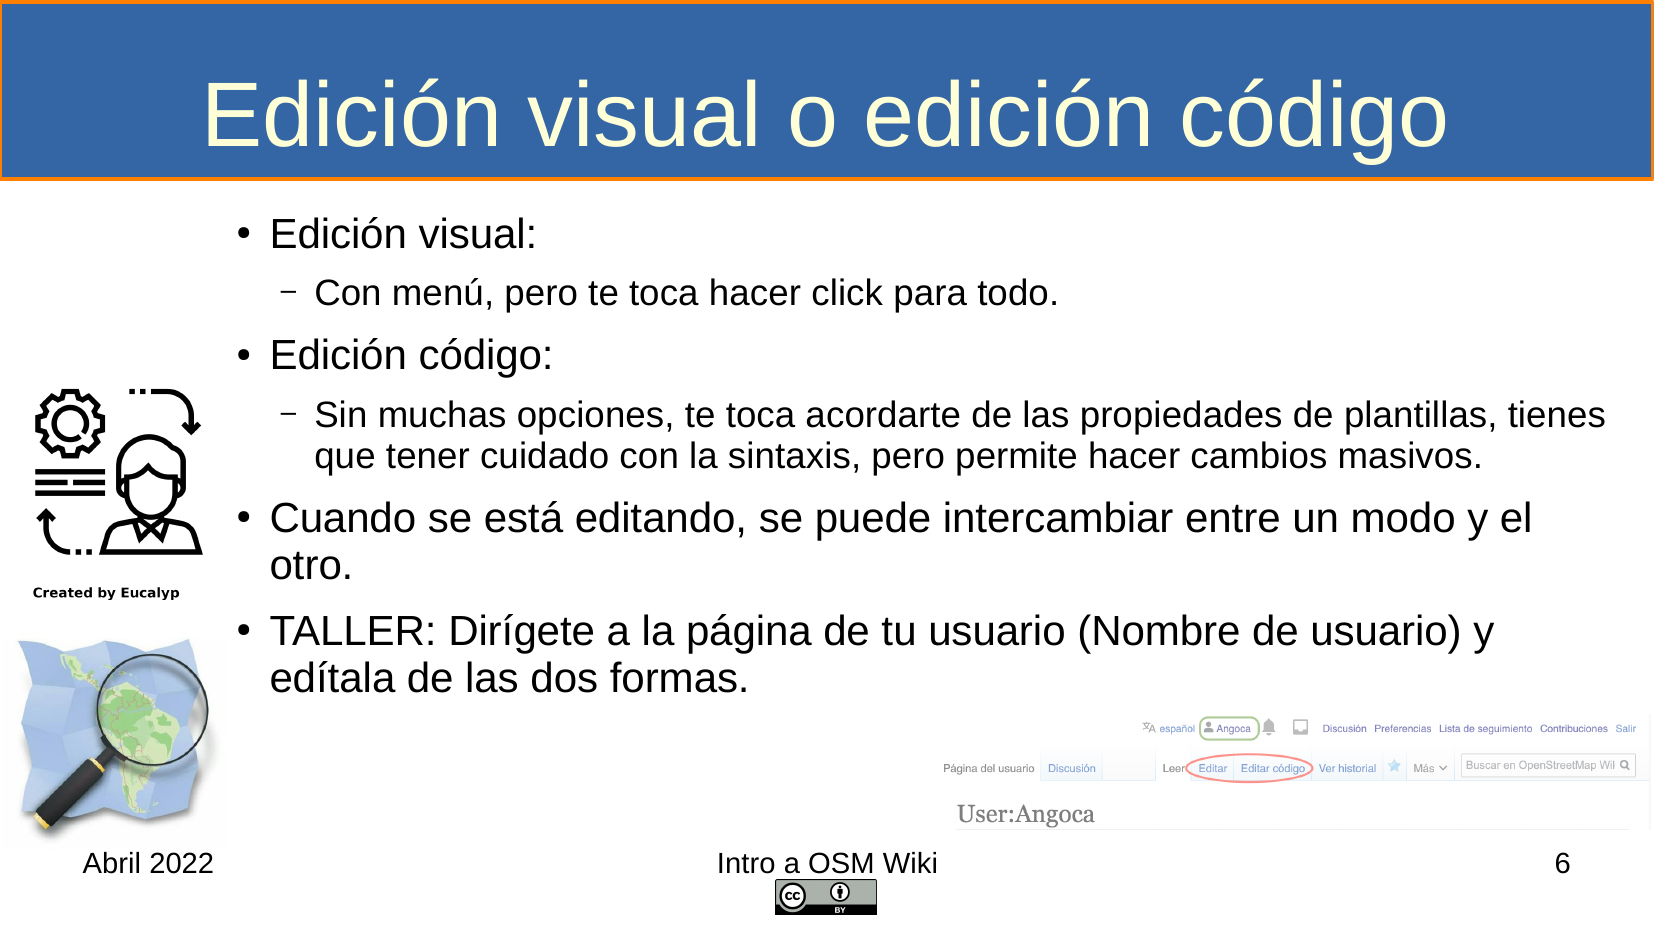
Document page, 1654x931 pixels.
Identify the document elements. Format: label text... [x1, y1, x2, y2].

picture [11, 386, 226, 601]
title Edición visual o edición código [82, 37, 1571, 193]
picture [0, 623, 226, 849]
list Edición visual: Con menú, pero te toca hacer click para todo. Edición código: Sin muchas opciones, te toca acordarte de las propiedades de plantillas, tienes que tener cuidado con la sintaxis, pero permite hacer cambios masivos. Cuando se está editando, se puede intercambiar entre un modo y el otro. TALLER: Dirígete a la página de tu usuario (Nombre de usuario) y edítala de las dos formas. [225, 210, 1609, 751]
picture [937, 714, 1651, 830]
picture [775, 879, 877, 915]
